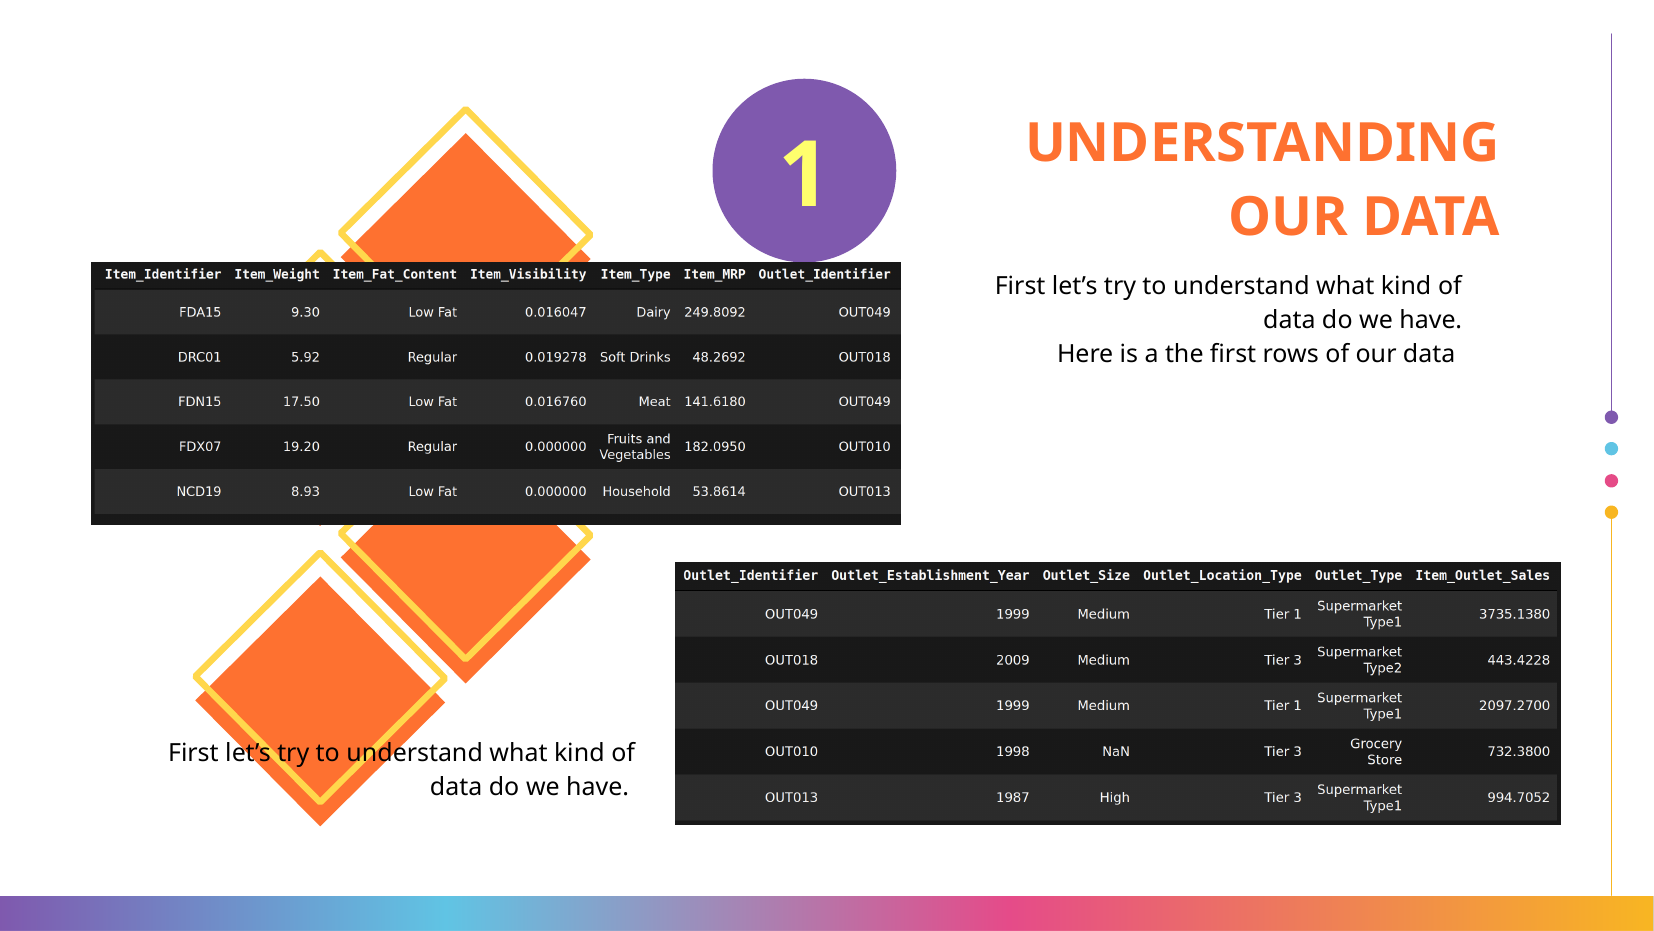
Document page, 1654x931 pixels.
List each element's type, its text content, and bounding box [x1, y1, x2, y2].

title First let’s try to understand what kind of data do we have. [112, 712, 636, 826]
picture [675, 562, 1561, 826]
picture [0, 896, 1654, 931]
title UNDERSTANDING OUR DATA [937, 91, 1501, 263]
title First let’s try to understand what kind of data do we have. Here is a the first rows of our data [939, 262, 1463, 376]
picture [91, 262, 901, 526]
text_box 1 [712, 78, 897, 262]
